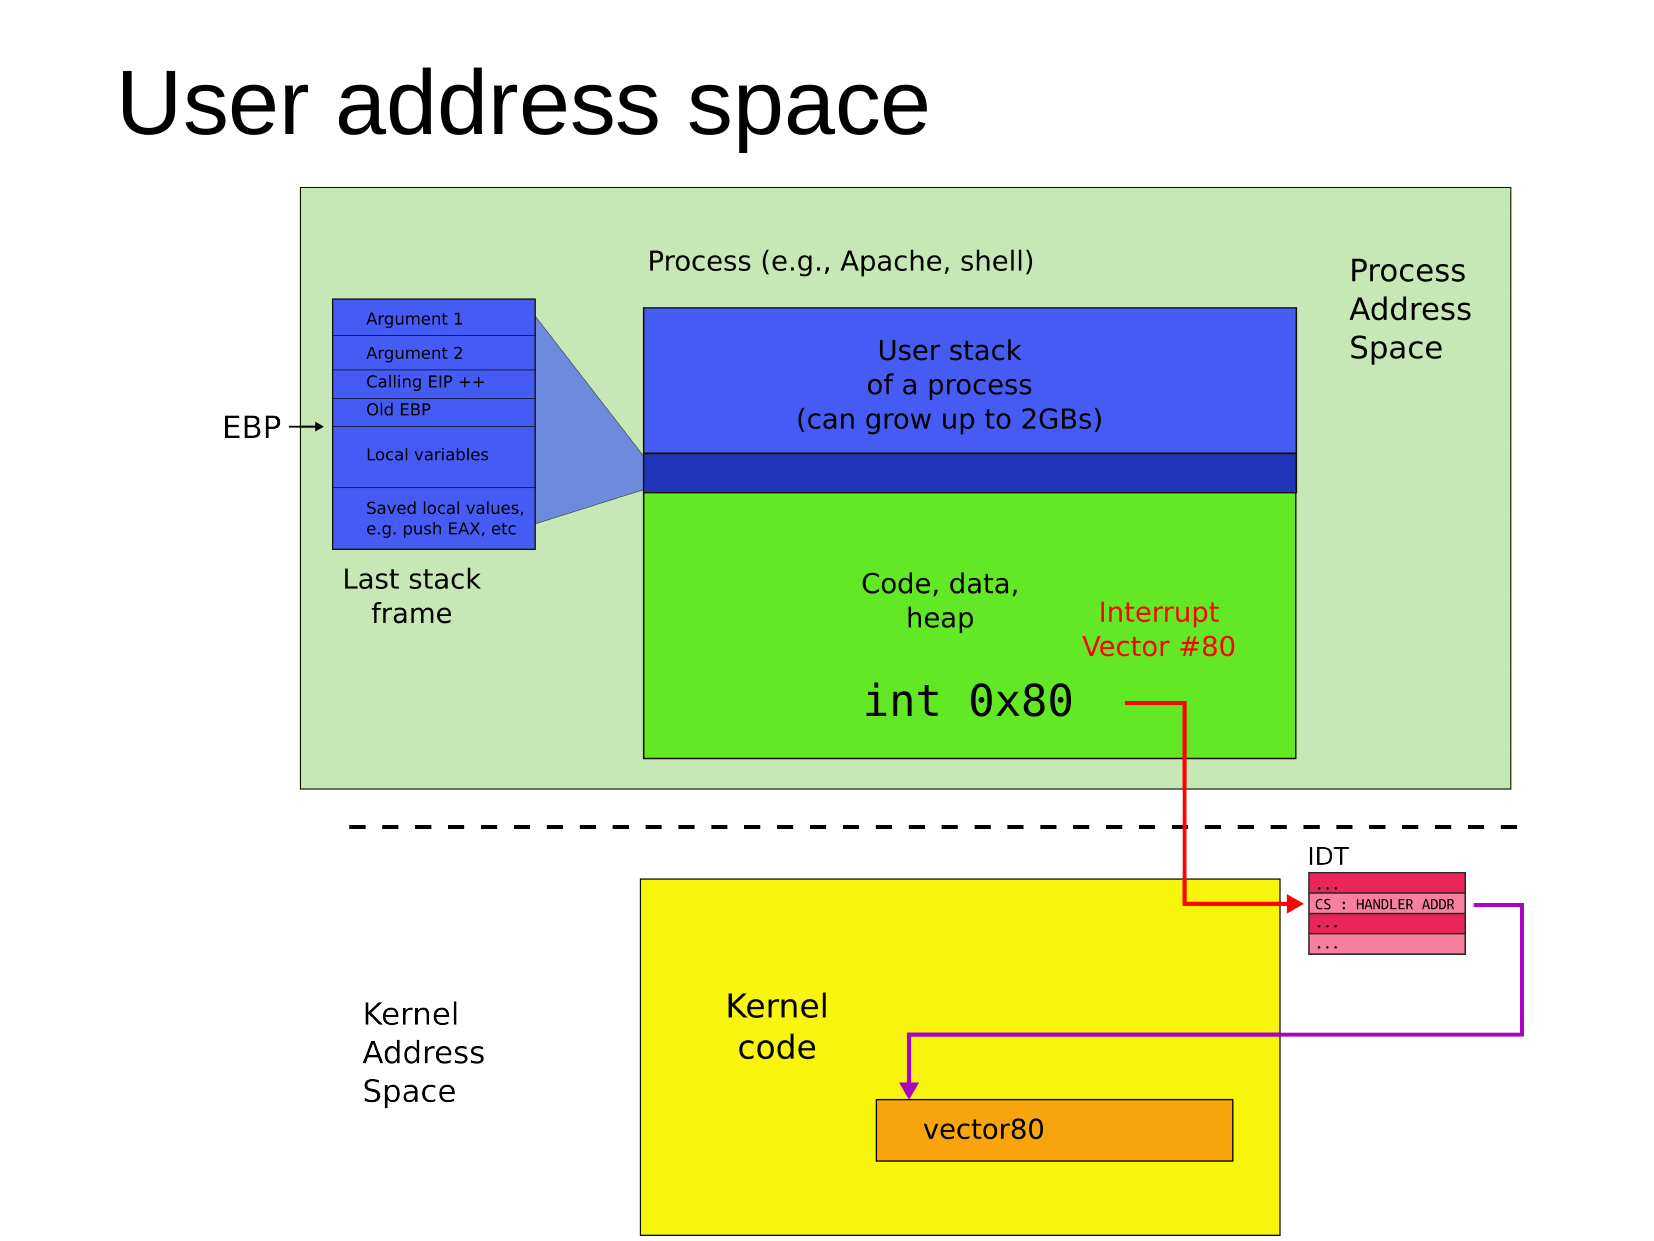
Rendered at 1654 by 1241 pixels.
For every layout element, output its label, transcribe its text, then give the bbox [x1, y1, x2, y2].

title User address space [37, 17, 1013, 188]
picture [225, 187, 1524, 1236]
